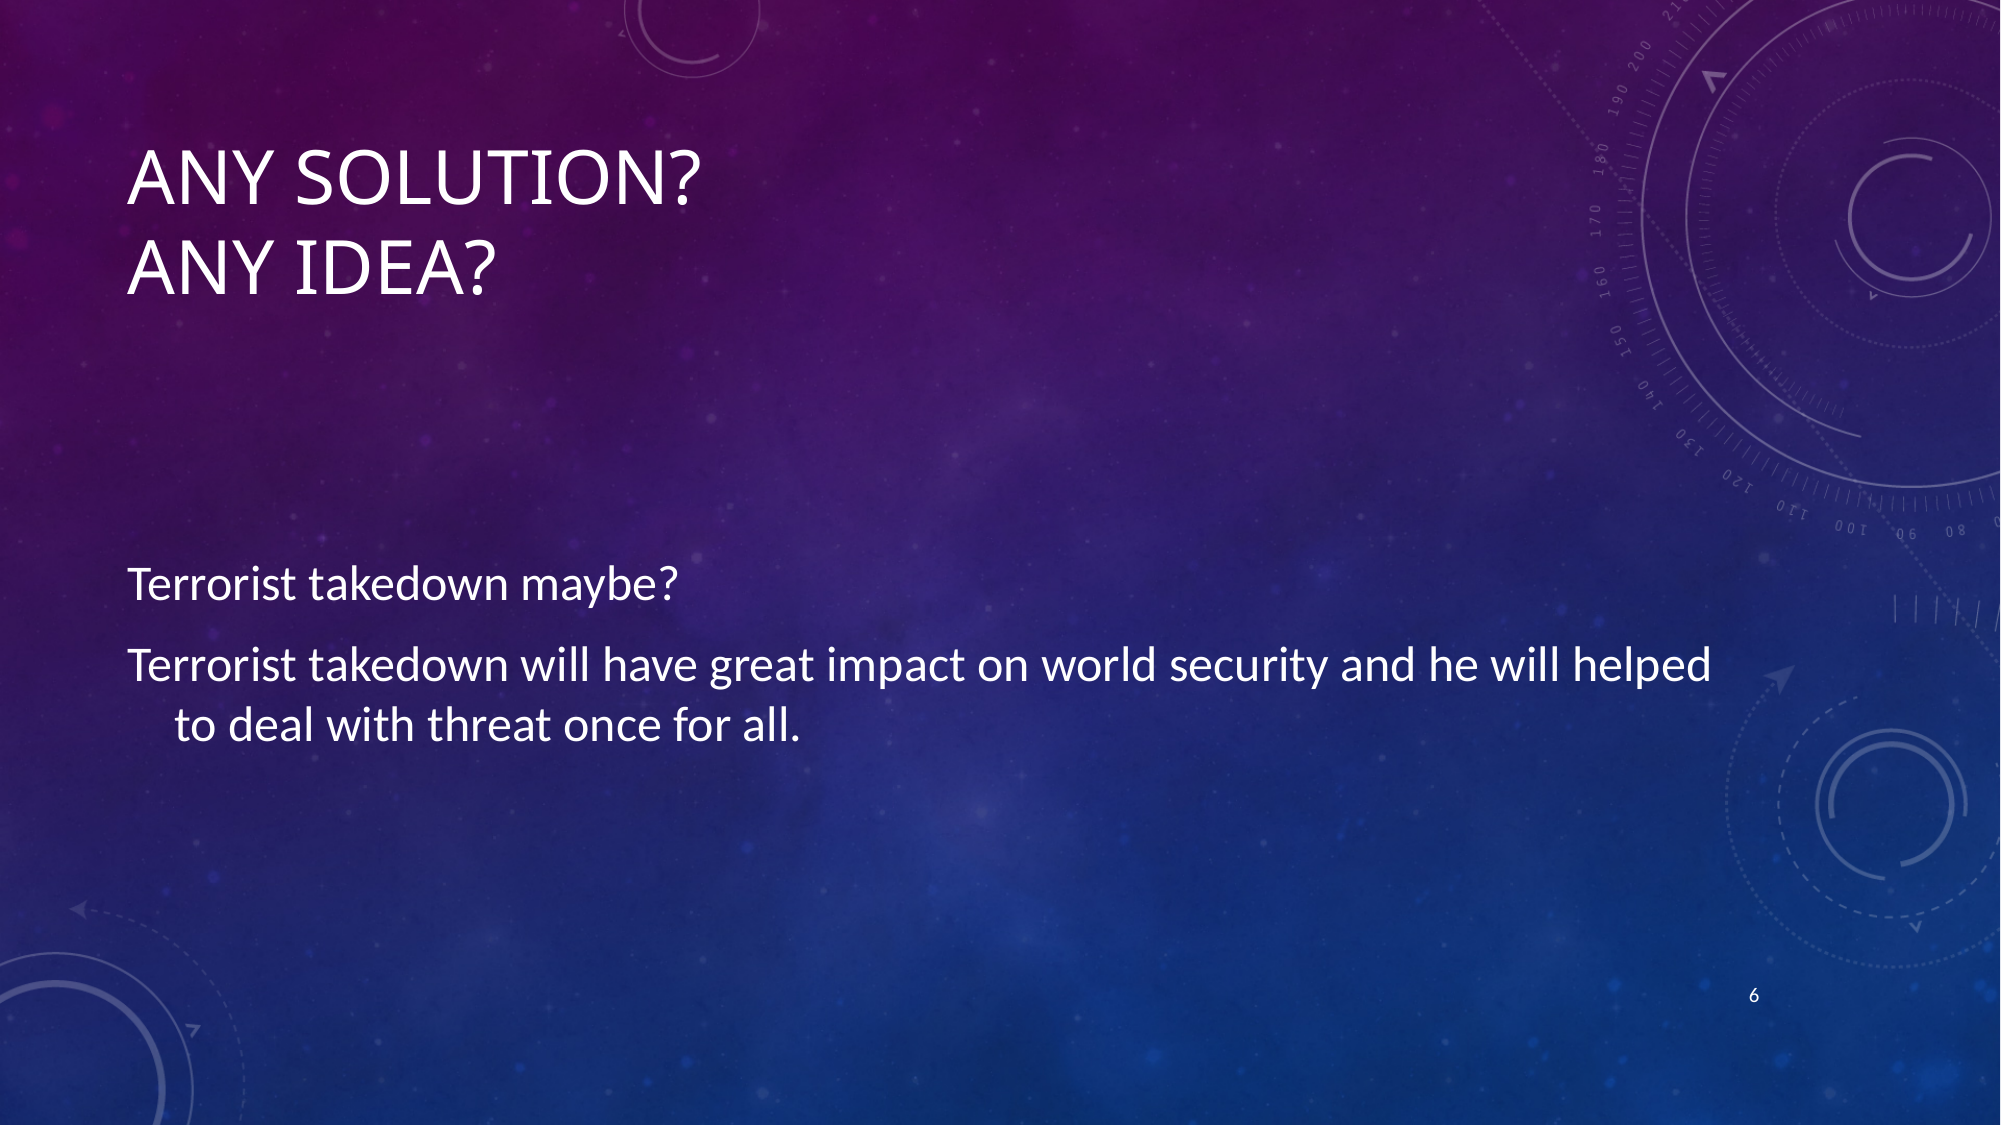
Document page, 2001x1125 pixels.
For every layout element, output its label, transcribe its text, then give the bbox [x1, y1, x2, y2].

picture [0, 0, 2001, 1125]
title ANY SOLUTION? ANy idea? [112, 99, 1775, 339]
list Terrorist takedown maybe? Terrorist takedown will have great impact on world security and he will helped to deal with threat once for all. [112, 351, 1775, 950]
